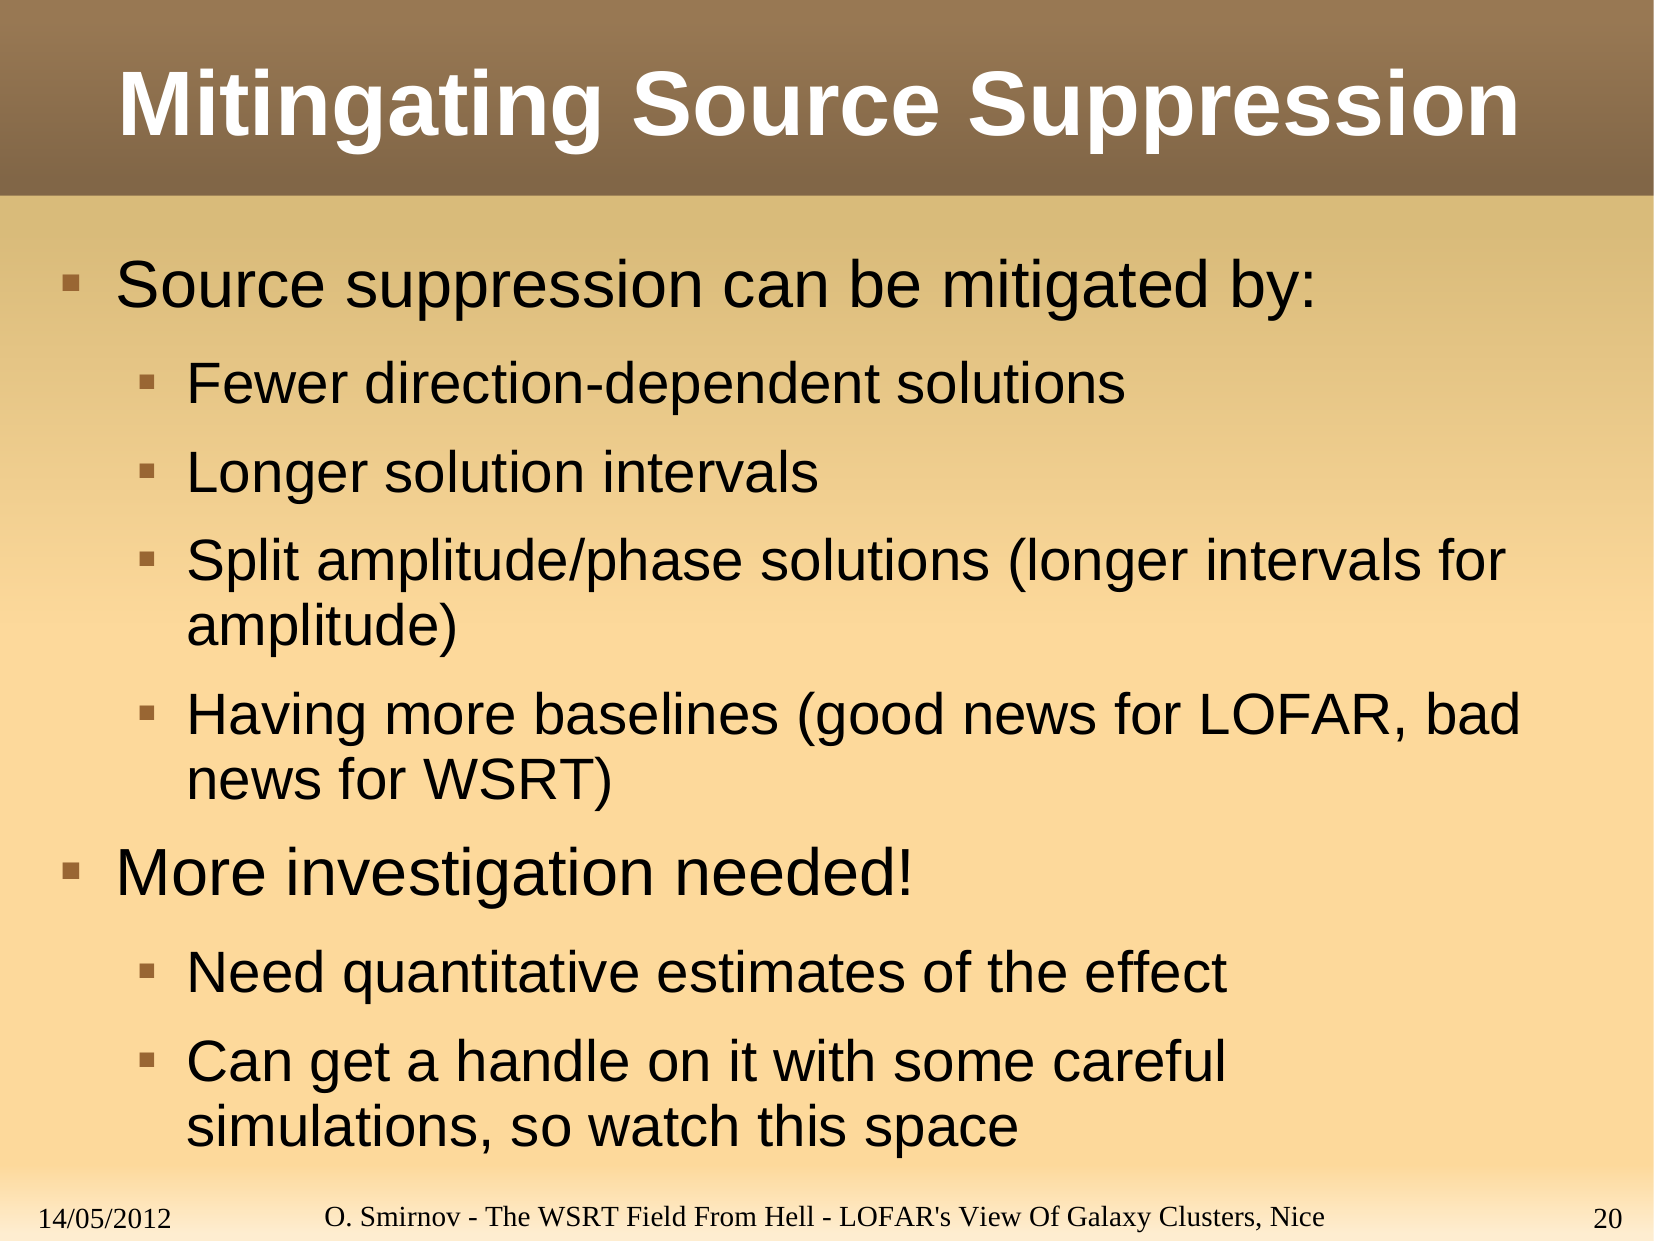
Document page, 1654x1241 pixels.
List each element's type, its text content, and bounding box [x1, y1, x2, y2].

picture [0, 0, 1654, 1241]
title Mitingating Source Suppression [76, 0, 1565, 208]
list Source suppression can be mitigated by: Fewer direction-dependent solutions Longer solution intervals Split amplitude/phase solutions (longer intervals for amplitude) Having more baselines (good news for LOFAR, bad news for WSRT) More investigation needed! Need quantitative estimates of the effect Can get a handle on it with some careful simulations, so watch this space [45, 246, 1534, 1159]
